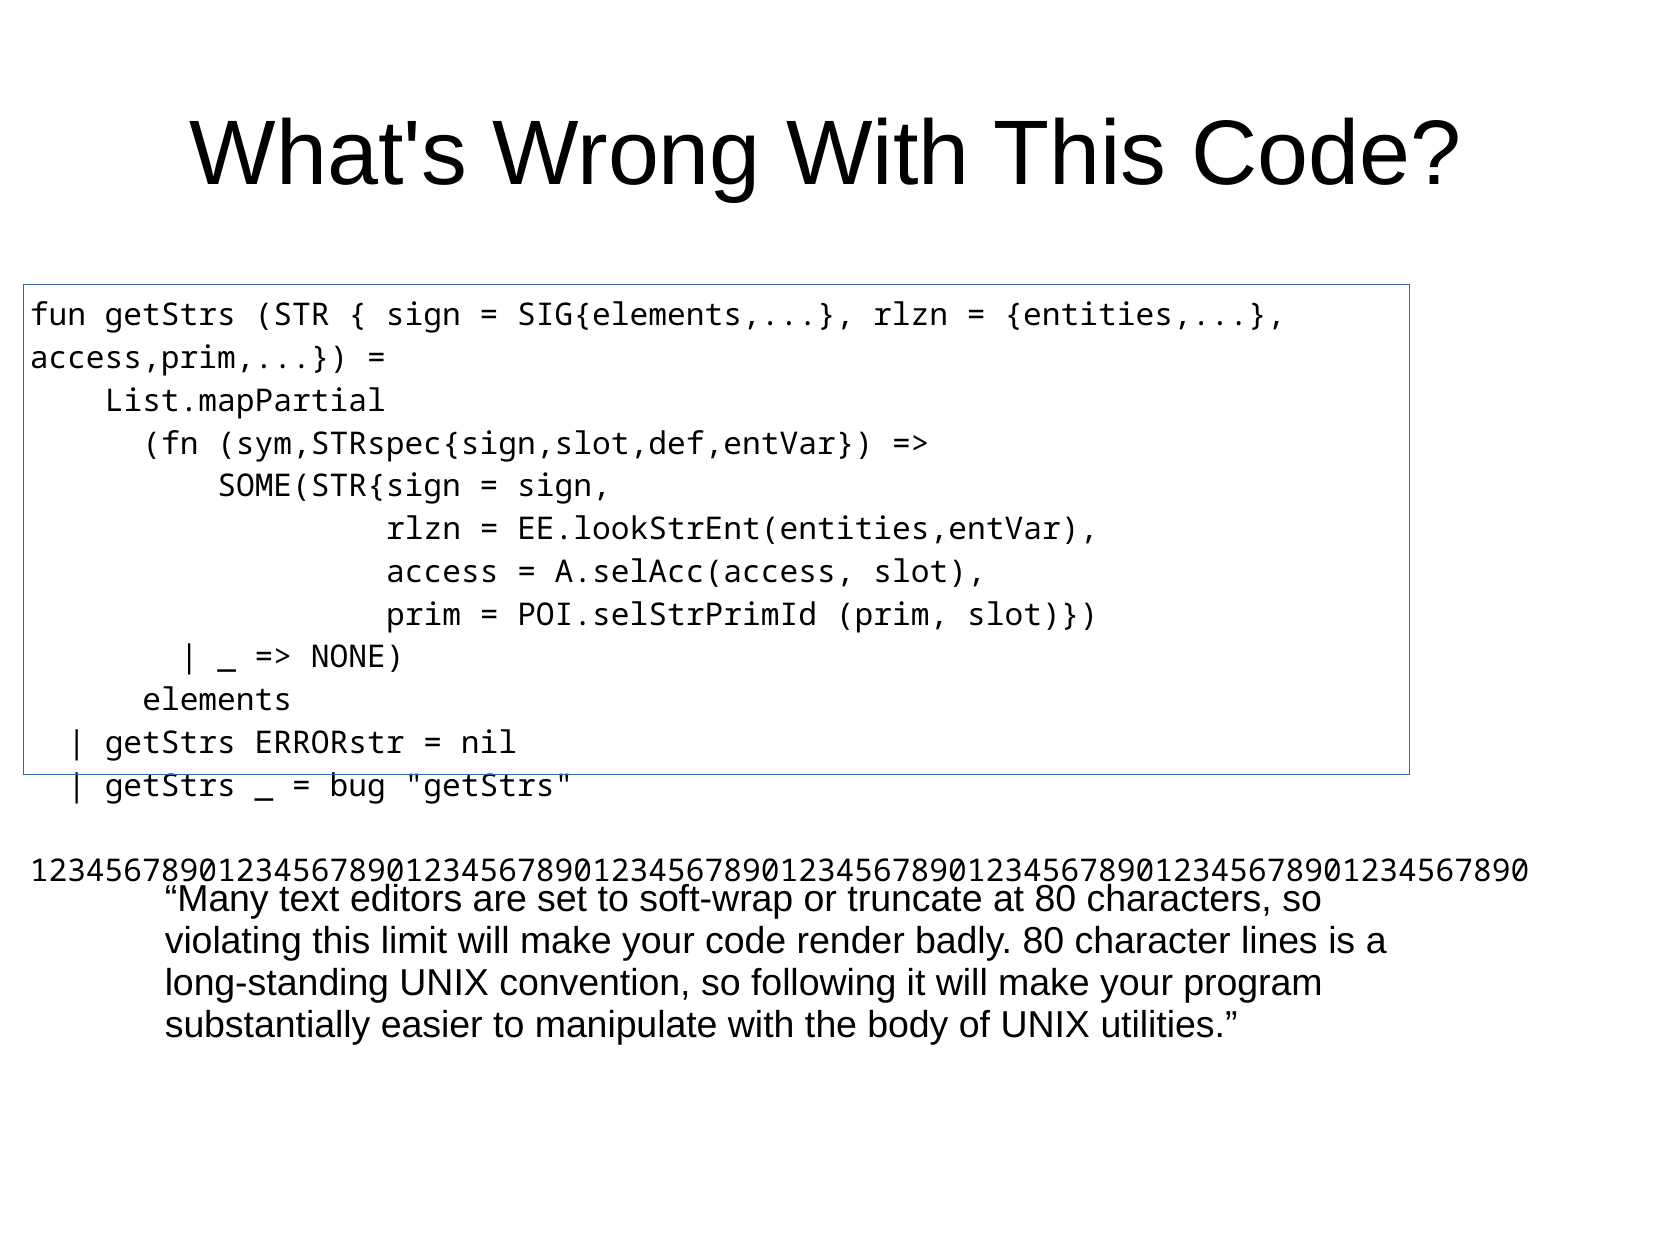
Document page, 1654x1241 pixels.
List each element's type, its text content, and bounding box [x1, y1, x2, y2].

text_box “Many text editors are set to soft-wrap or truncate at 80 characters, so violating this limit will make your code render badly. 80 character lines is a long-standing UNIX convention, so following it will make your program substantially easier to manipulate with the body of UNIX utilities.” [150, 870, 1456, 1053]
text_box fun getStrs (STR { sign = SIG{elements,...}, rlzn = {entities,...}, access,prim,...}) = List.mapPartial (fn (sym,STRspec{sign,slot,def,entVar}) => SOME(STR{sign = sign, rlzn = EE.lookStrEnt(entities,entVar), access = A.selAcc(access, slot), prim = POI.selStrPrimId (prim, slot)}) | _ => NONE) elements | getStrs ERRORstr = nil | getStrs _ = bug "getStrs" 12345678901234567890123456789012345678901234567890123456789012345678901234567890 [15, 285, 1561, 808]
title What's Wrong With This Code? [82, 49, 1571, 257]
text_box [23, 284, 1410, 775]
